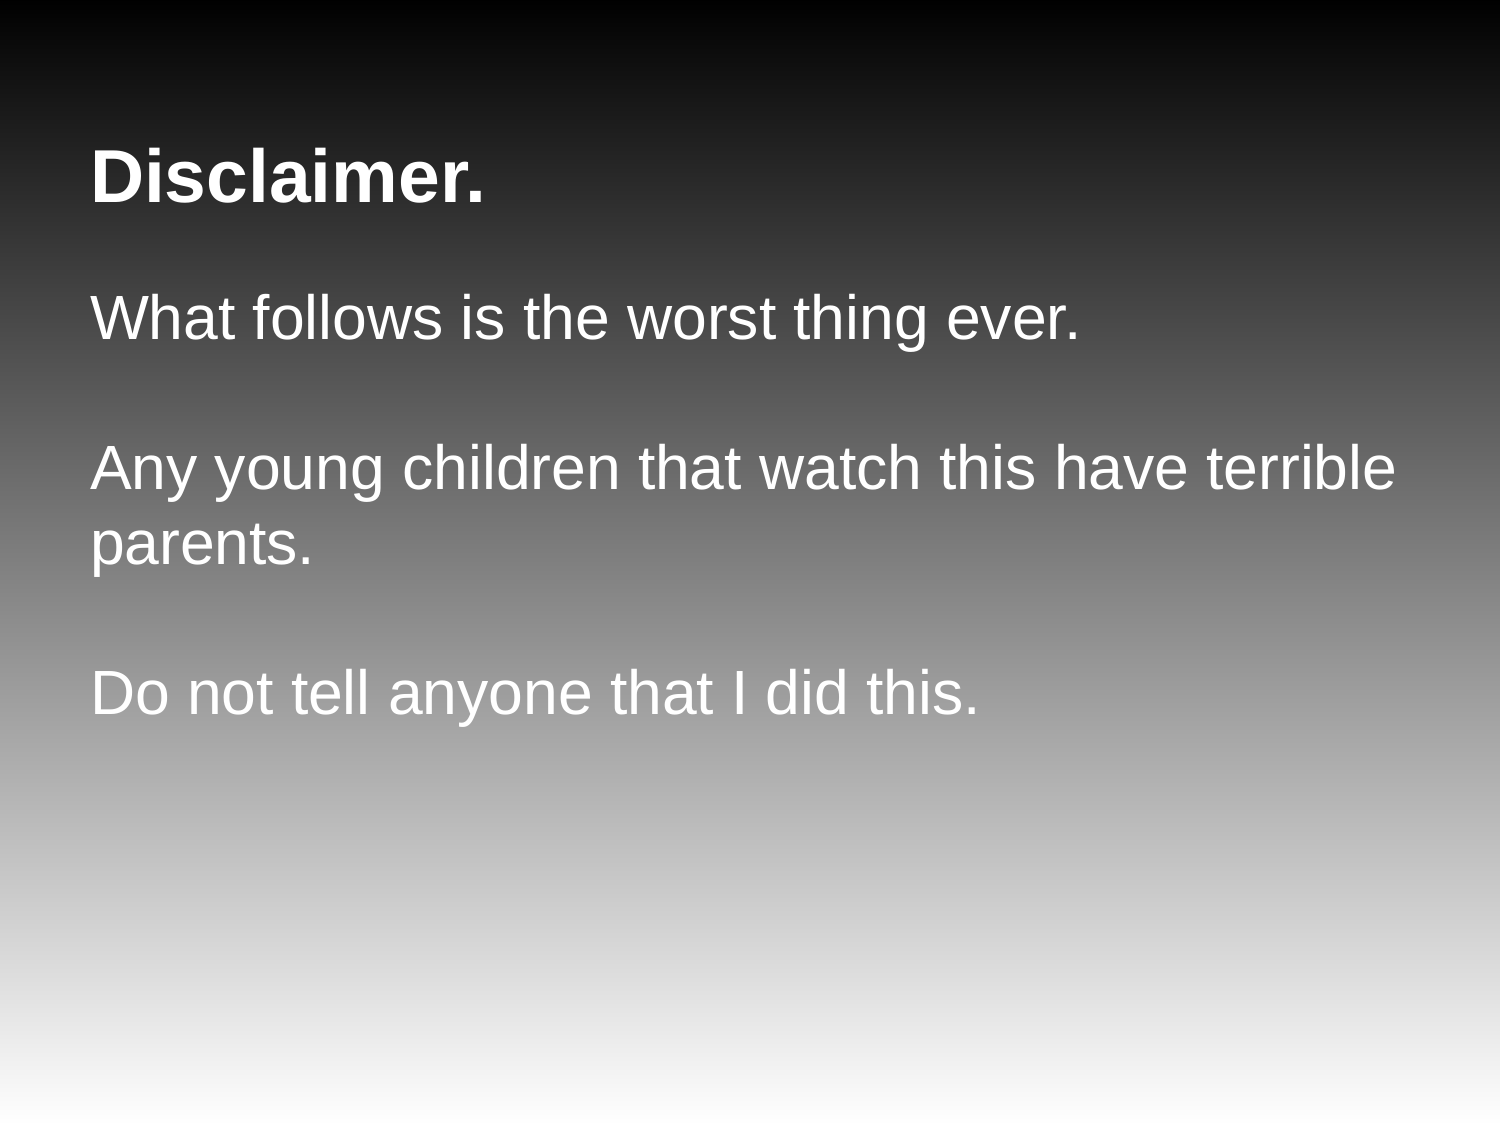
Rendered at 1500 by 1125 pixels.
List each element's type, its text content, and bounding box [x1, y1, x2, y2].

list What follows is the worst thing ever. Any young children that watch this have terrible parents. Do not tell anyone that I did this. [75, 262, 1425, 1078]
title Disclaimer. [75, 45, 1425, 233]
